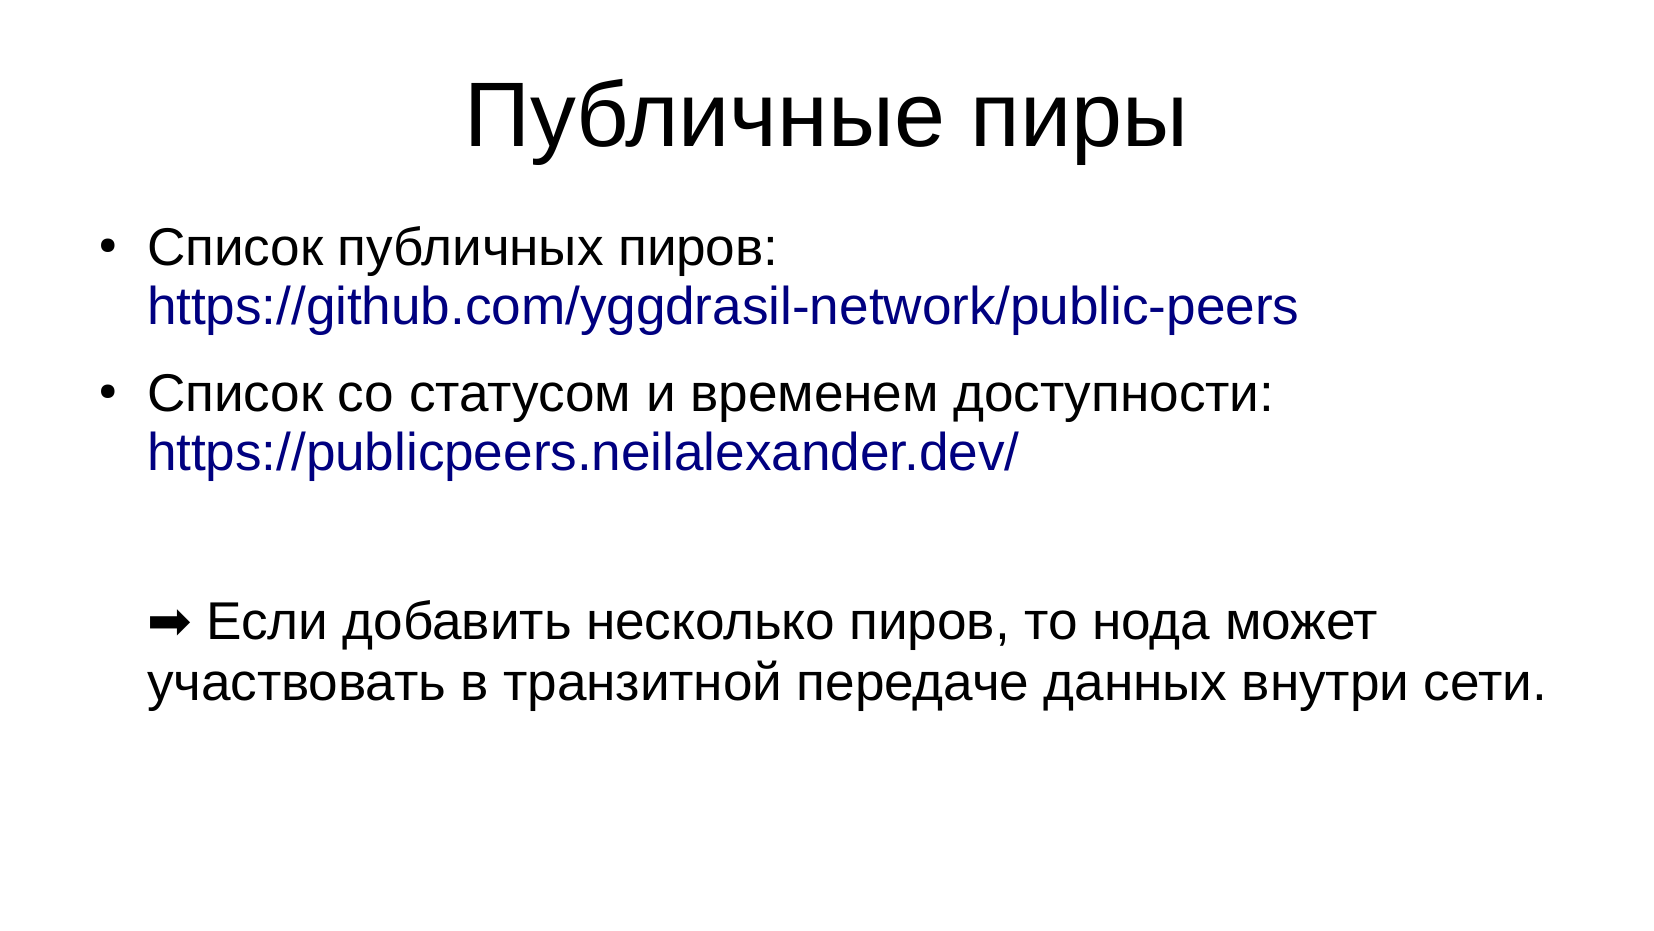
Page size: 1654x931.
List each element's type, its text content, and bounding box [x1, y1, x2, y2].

title Публичные пиры [82, 37, 1571, 193]
list Список публичных пиров: https://github.com/yggdrasil-network/public-peers Список со статусом и временем доступности: https://publicpeers.neilalexander.dev/ ➡ Если добавить несколько пиров, то нода может участвовать в транзитной передаче данных внутри сети. [82, 217, 1571, 758]
